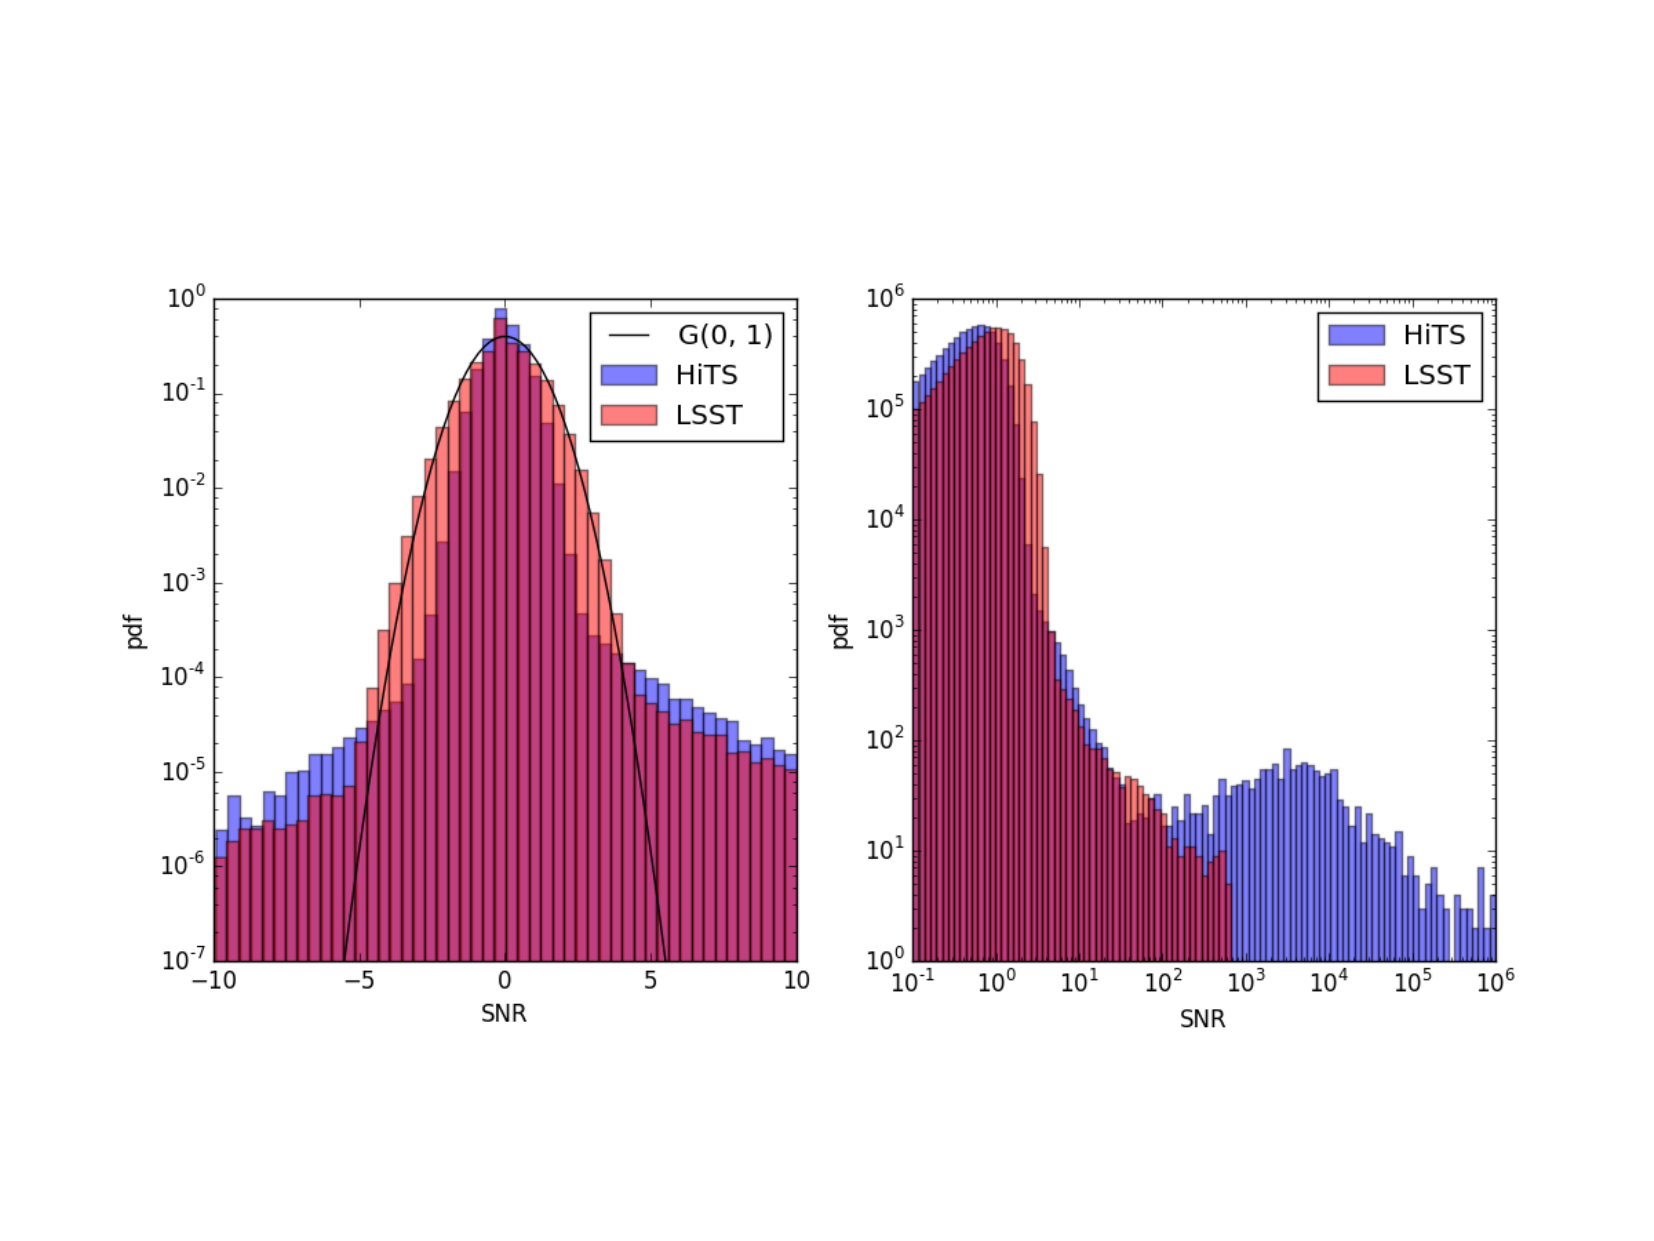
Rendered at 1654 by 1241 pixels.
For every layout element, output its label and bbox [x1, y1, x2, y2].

picture [7, 216, 1654, 1044]
